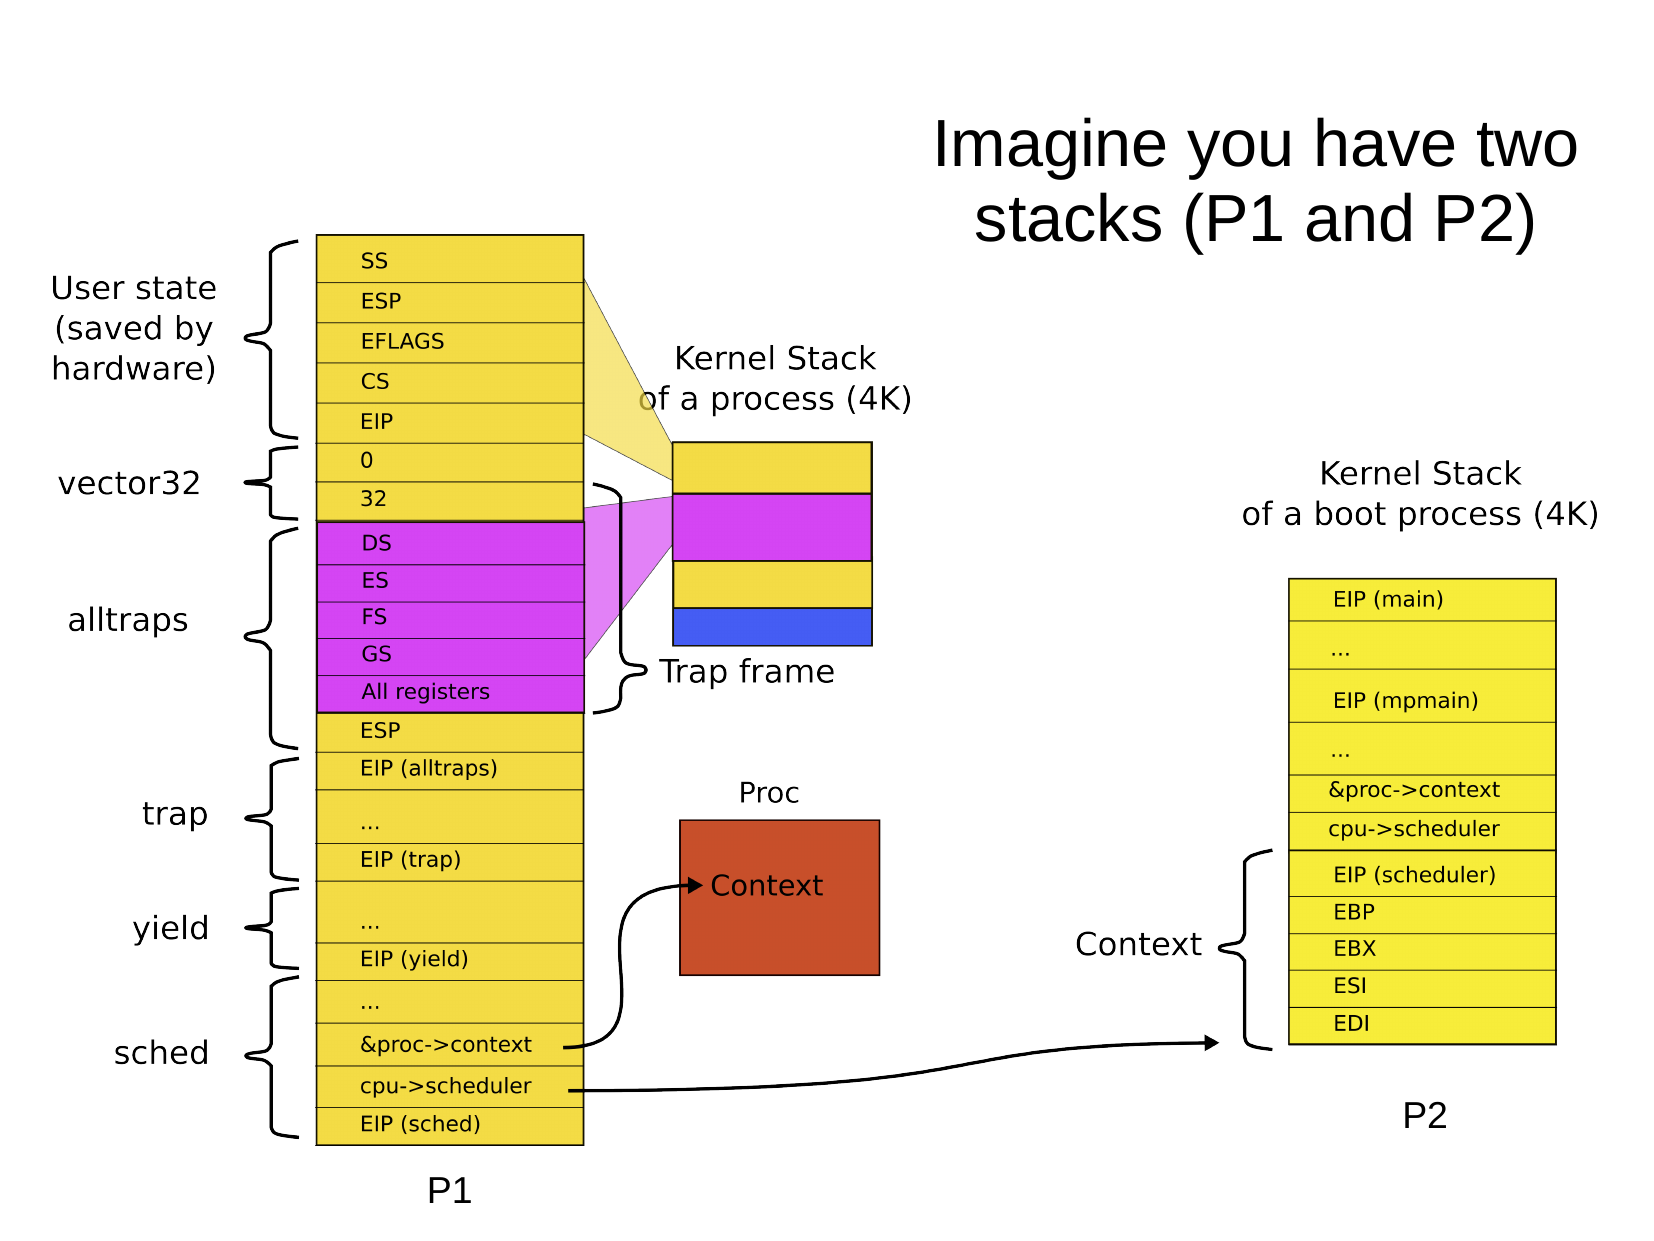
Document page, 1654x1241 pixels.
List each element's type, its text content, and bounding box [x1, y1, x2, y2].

picture [53, 234, 1597, 1146]
text_box P1 [412, 1162, 488, 1220]
list Imagine you have two stacks (P1 and P2) [900, 105, 1613, 301]
text_box P2 [1387, 1087, 1463, 1145]
